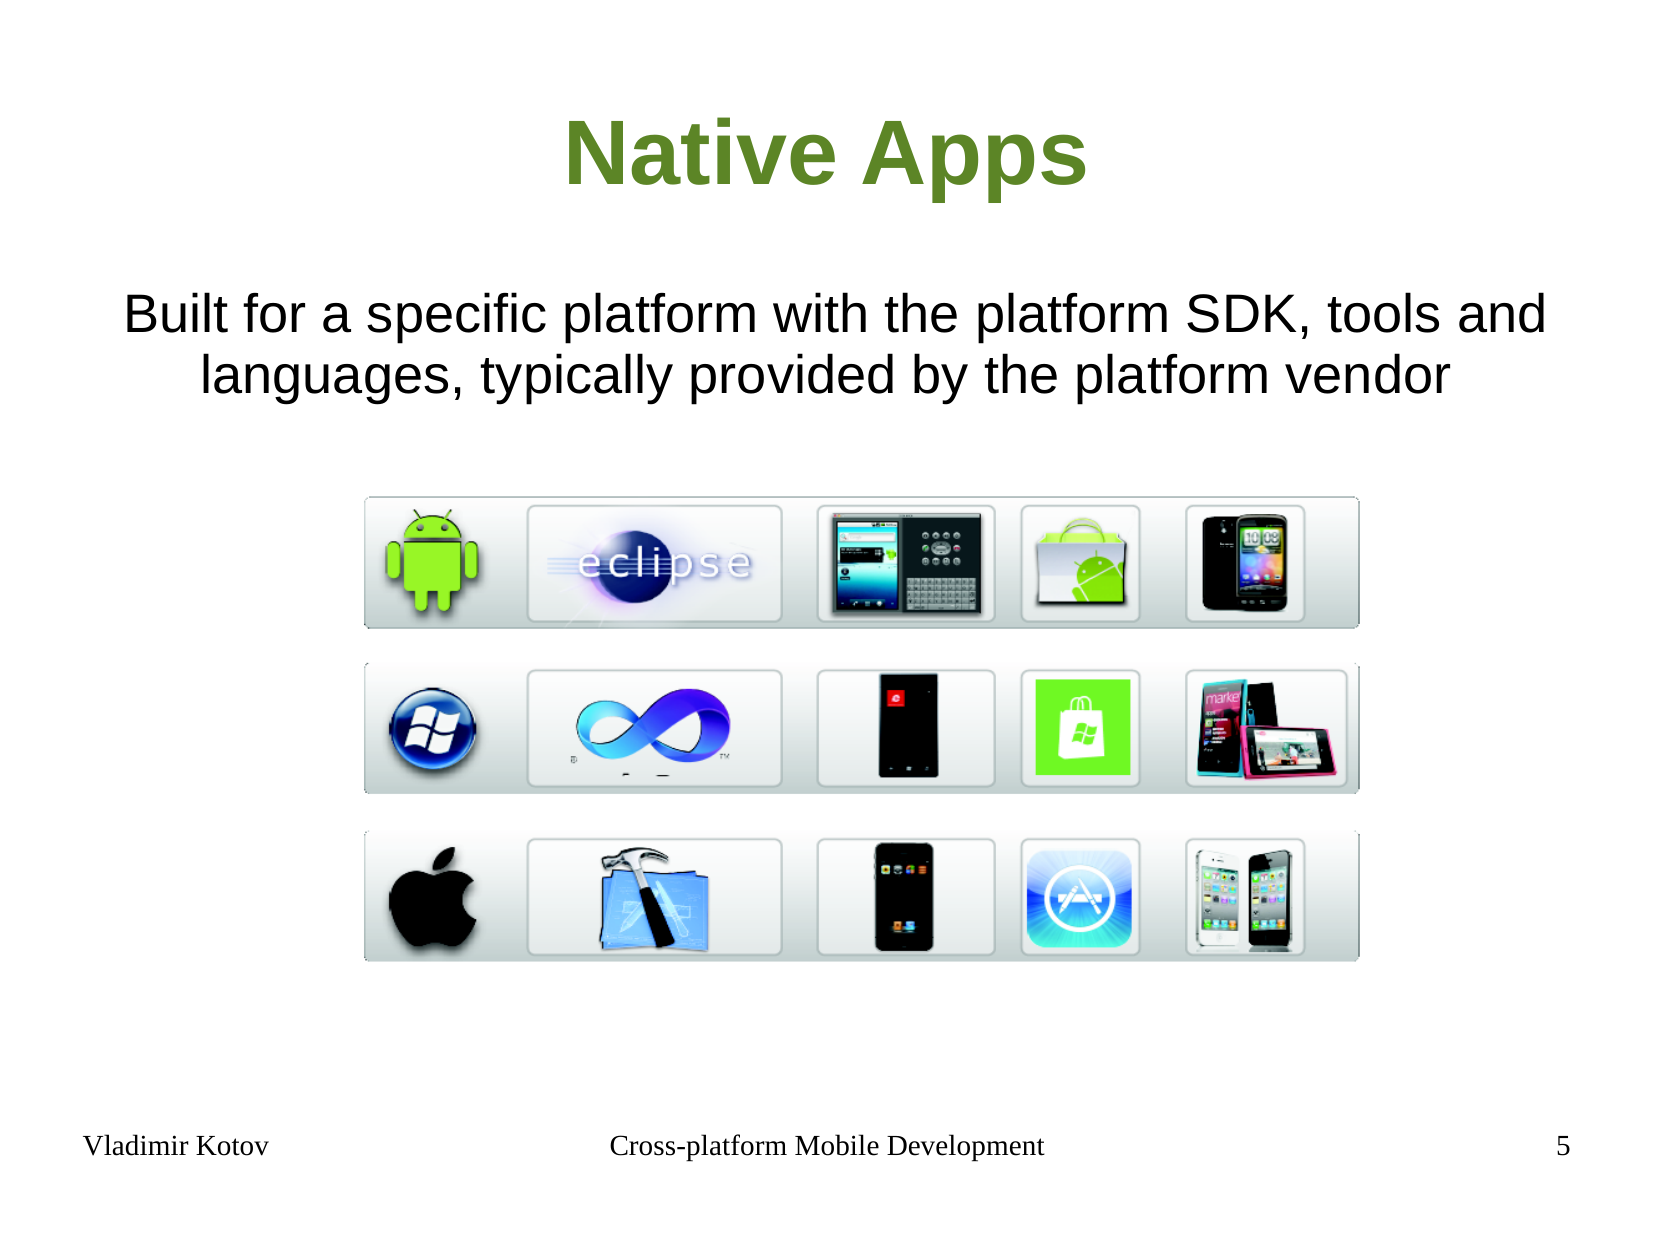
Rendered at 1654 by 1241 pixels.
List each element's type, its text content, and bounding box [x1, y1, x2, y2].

subtitle Built for a specific platform with the platform SDK, tools and languages, typically provided by the platform vendor [82, 283, 1571, 466]
picture [358, 493, 1371, 977]
title Native Apps [82, 49, 1571, 257]
